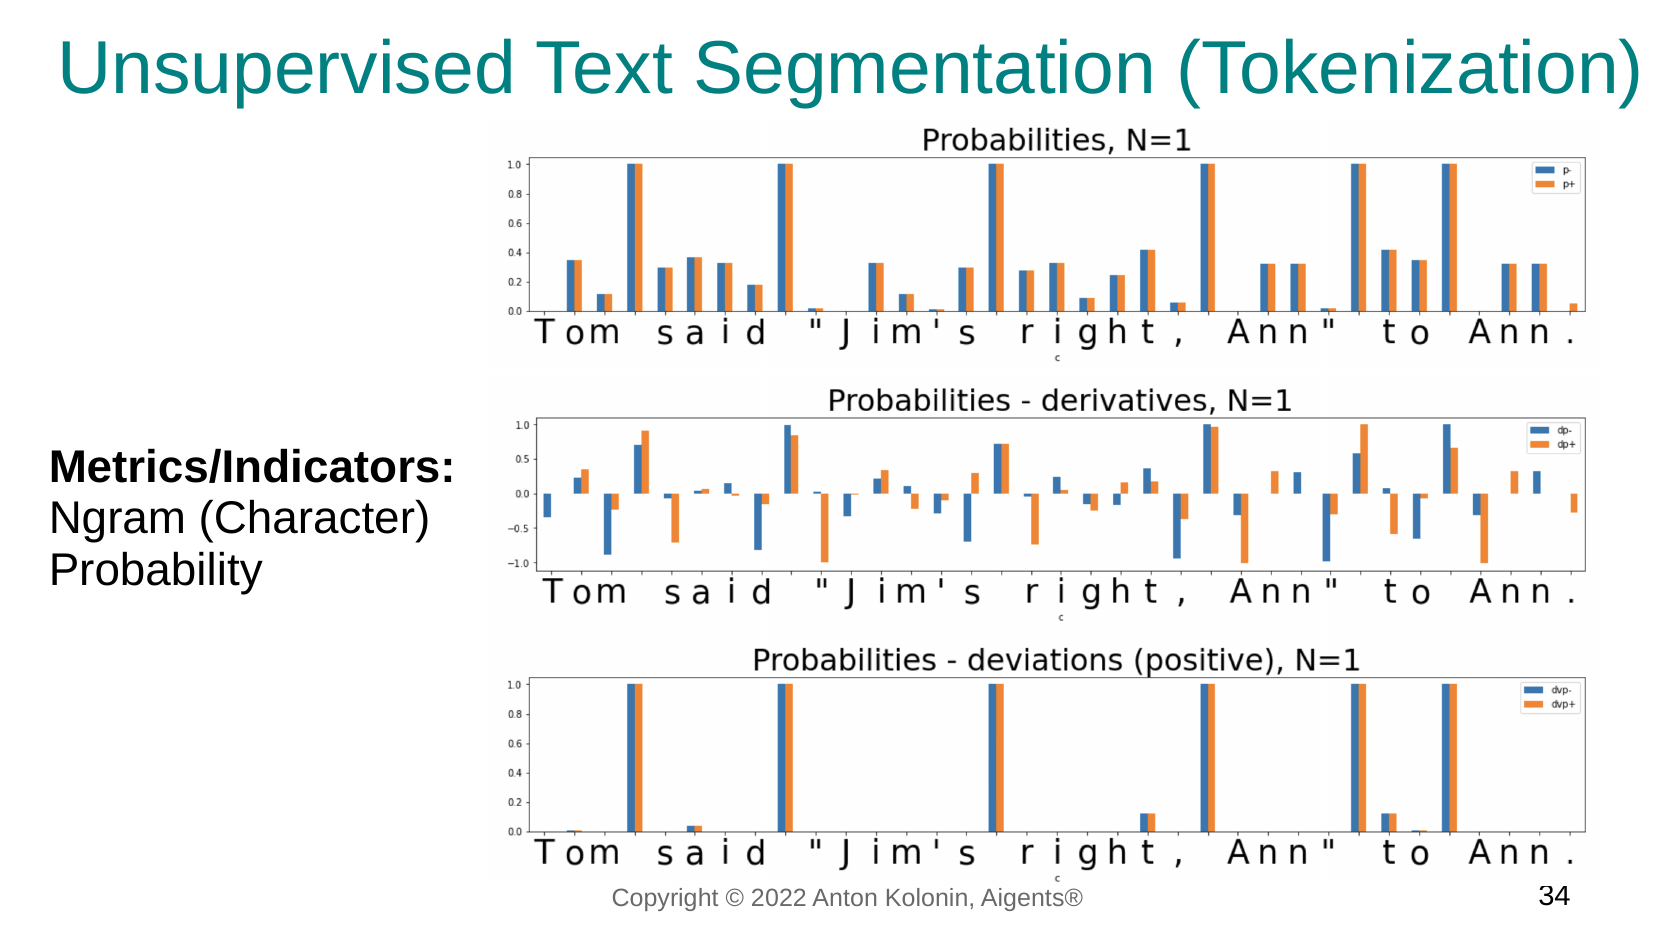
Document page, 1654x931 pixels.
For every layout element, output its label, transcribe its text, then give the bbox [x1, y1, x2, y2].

text_box Unsupervised Text Segmentation (Tokenization) [0, 0, 1653, 135]
text_box Metrics/Indicators: Ngram (Character) Probability [33, 433, 471, 650]
picture [484, 117, 1604, 886]
